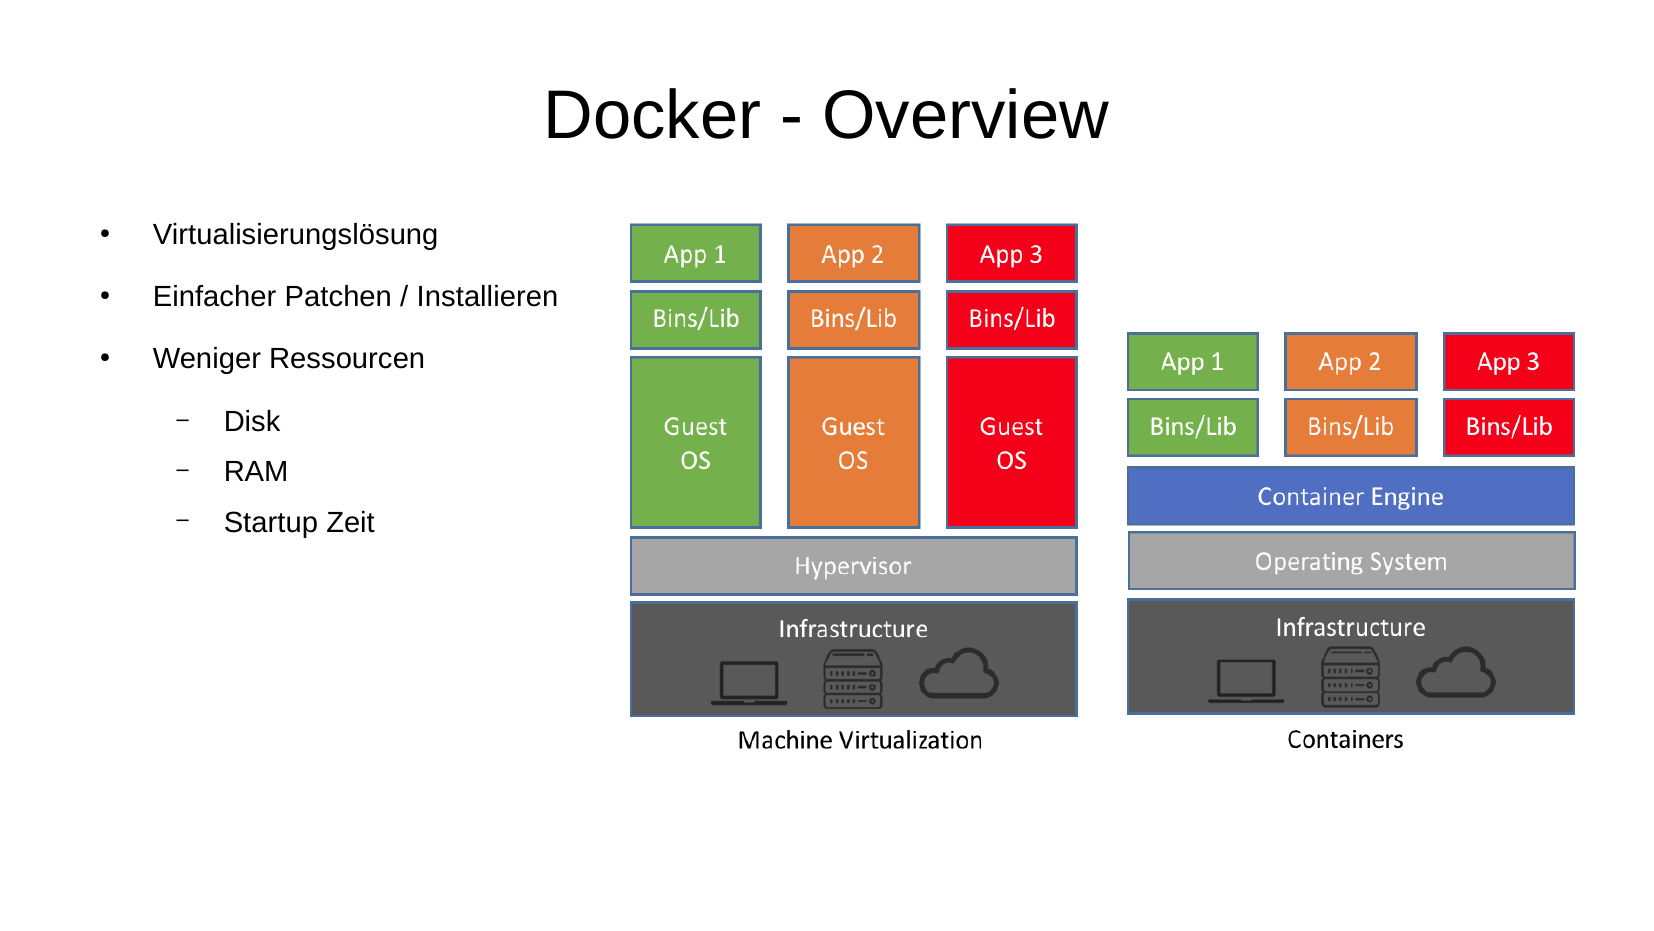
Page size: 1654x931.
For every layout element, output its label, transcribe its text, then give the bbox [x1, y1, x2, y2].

title Docker - Overview [82, 37, 1571, 193]
picture [590, 192, 1609, 780]
list Virtualisierungslösung Einfacher Patchen / Installieren Weniger Ressourcen Disk RAM Startup Zeit [82, 217, 1571, 886]
